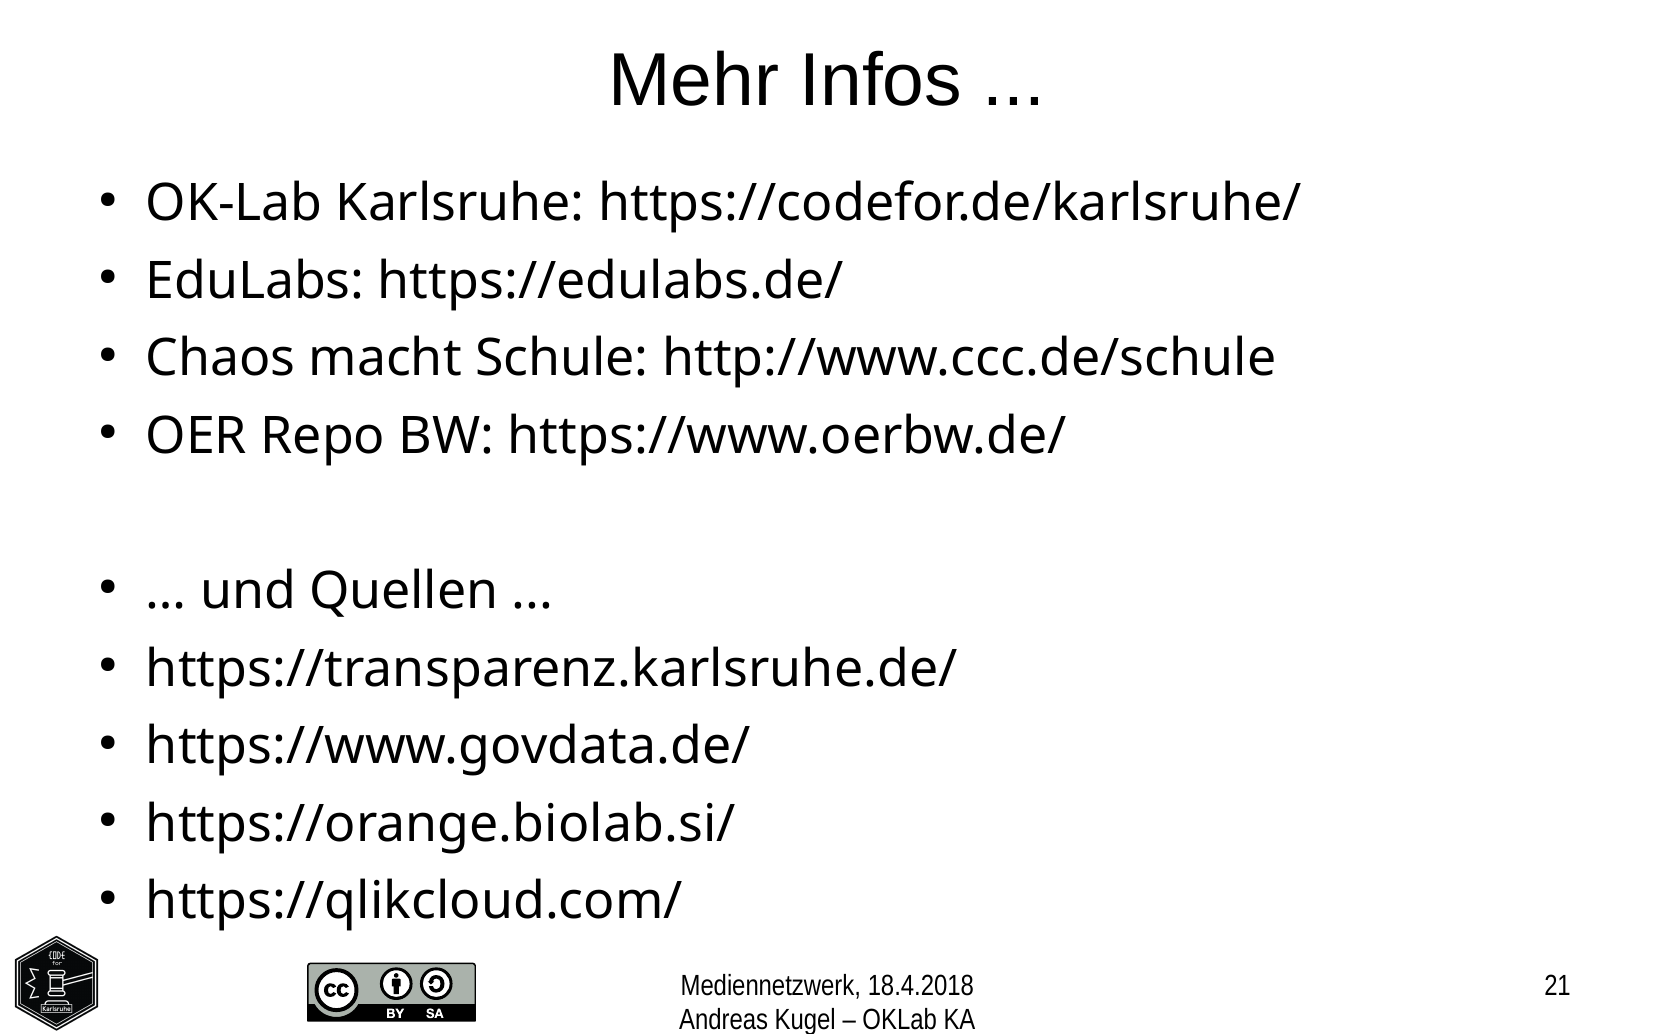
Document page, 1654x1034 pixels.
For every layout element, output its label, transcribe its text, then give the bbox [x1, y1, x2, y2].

picture [6, 933, 107, 1033]
title Mehr Infos ... [82, 17, 1571, 142]
list OK-Lab Karlsruhe: https://codefor.de/karlsruhe/ EduLabs: https://edulabs.de/ Chaos macht Schule: http://www.ccc.de/schule OER Repo BW: https://www.oerbw.de/ … und Quellen ... https://transparenz.karlsruhe.de/ https://www.govdata.de/ https://orange.biolab.si/ https://qlikcloud.com/ [82, 165, 1571, 942]
